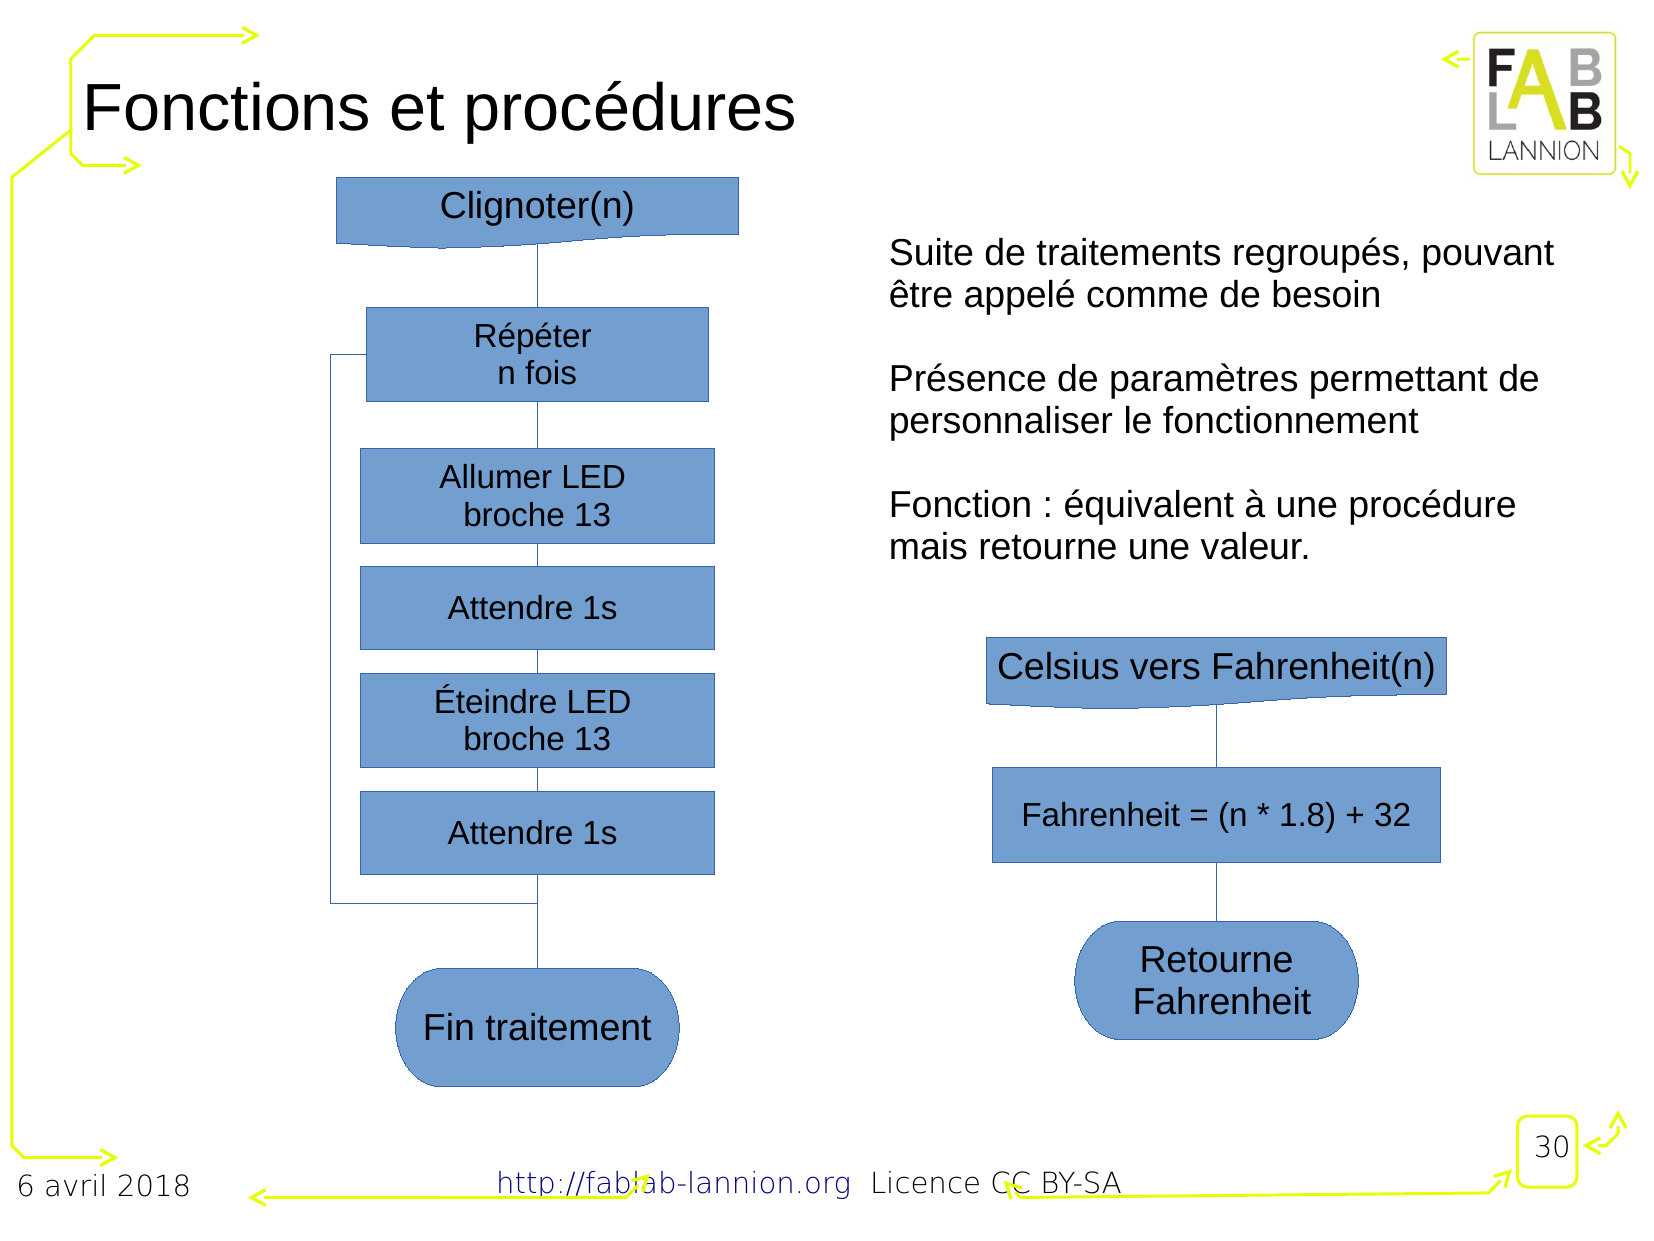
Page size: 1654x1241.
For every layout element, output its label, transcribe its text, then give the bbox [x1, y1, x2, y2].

text_box Répéter n fois [366, 307, 709, 402]
text_box [538, 259, 727, 330]
text_box Attendre 1s [360, 791, 715, 875]
text_box [348, 259, 537, 330]
title Fonctions et procédures [82, 49, 1441, 166]
text_box Retourne Fahrenheit [1074, 921, 1359, 1040]
picture [1470, 29, 1619, 178]
text_box Attendre 1s [360, 566, 715, 650]
text_box Fin traitement [395, 968, 680, 1087]
text_box Fahrenheit = (n * 1.8) + 32 [992, 767, 1441, 863]
text_box Celsius vers Fahrenheit(n) [986, 637, 1447, 709]
text_box Allumer LED broche 13 [360, 448, 715, 544]
text_box Éteindre LED broche 13 [360, 673, 715, 768]
text_box Suite de traitements regroupés, pouvant être appelé comme de besoin Présence de paramètres permettant de personnaliser le fonctionnement Fonction : équivalent à une procédure mais retourne une valeur. [874, 224, 1583, 576]
text_box Clignoter(n) [336, 177, 739, 249]
